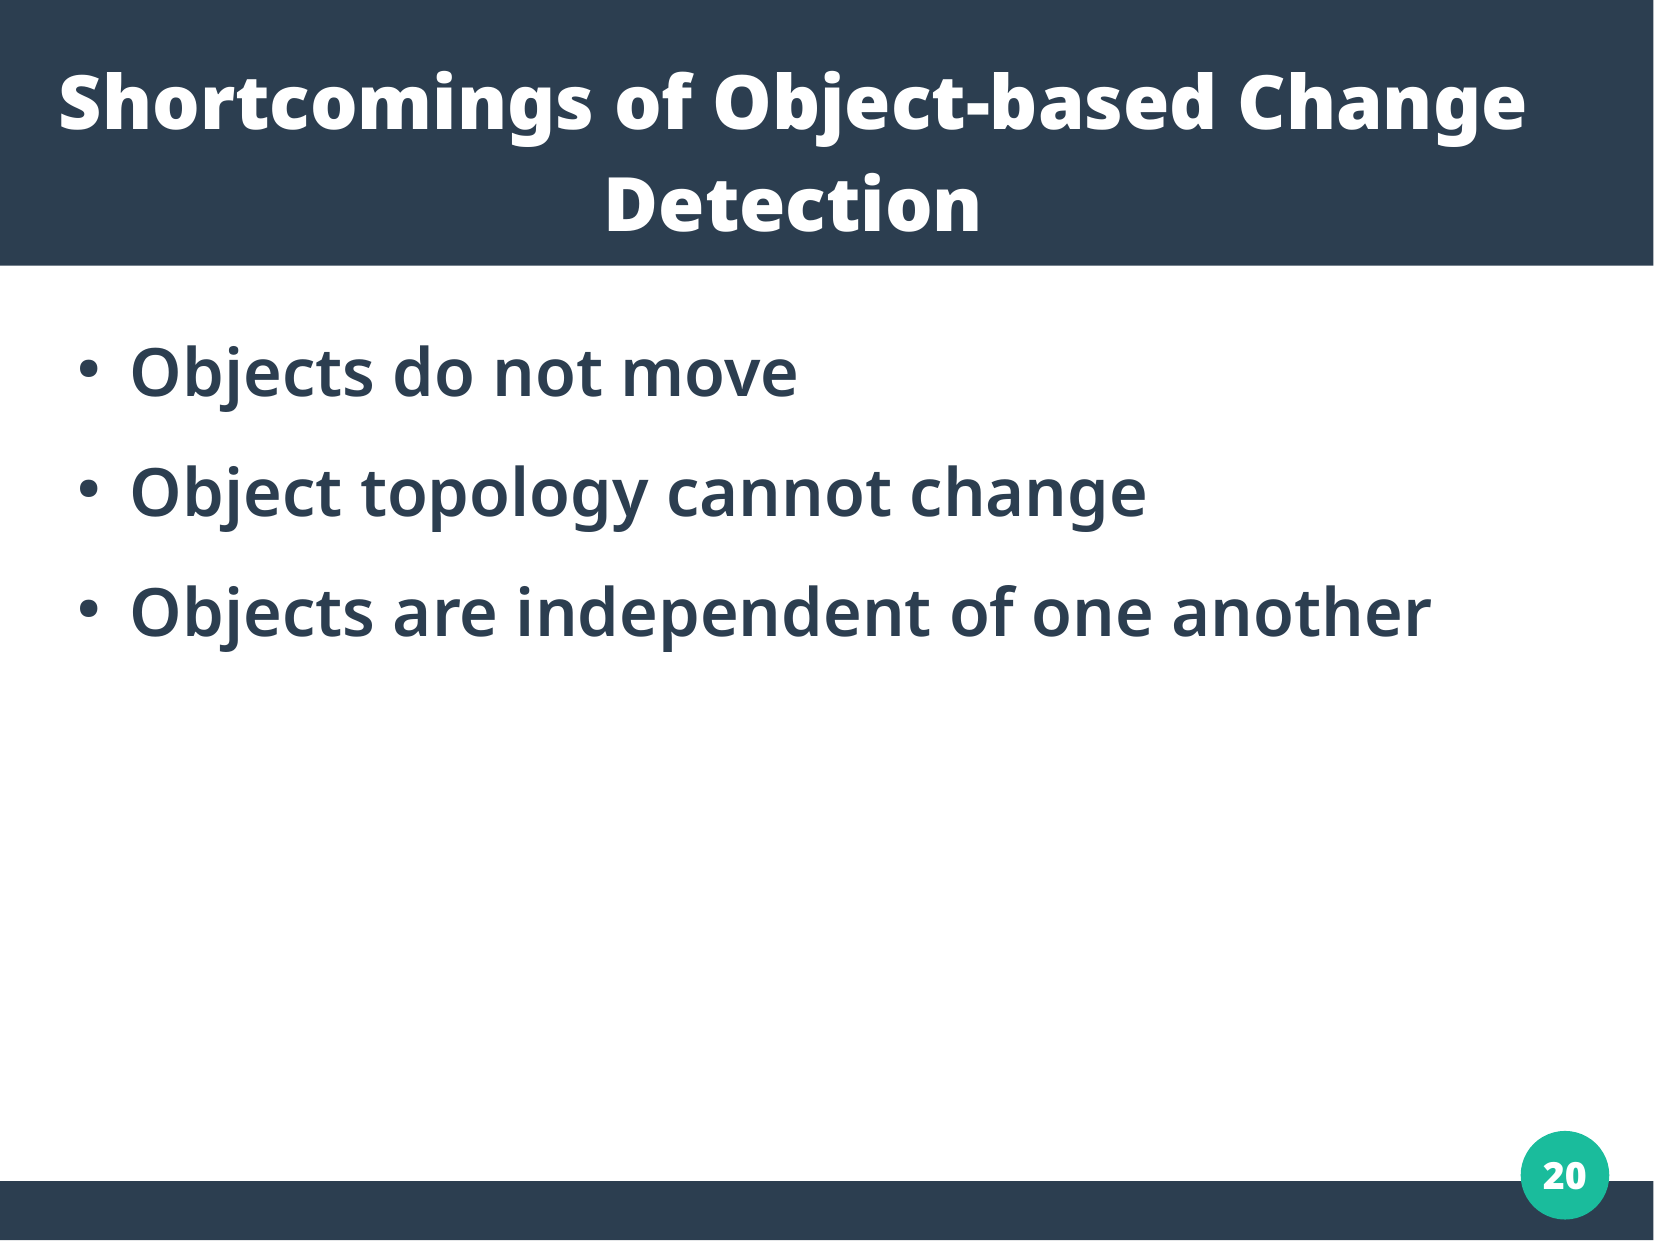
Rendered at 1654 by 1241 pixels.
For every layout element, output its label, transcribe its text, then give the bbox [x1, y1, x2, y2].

list Objects do not move Object topology cannot change Objects are independent of one another [59, 324, 1595, 1152]
title Shortcomings of Object-based Change Detection [59, 49, 1595, 207]
